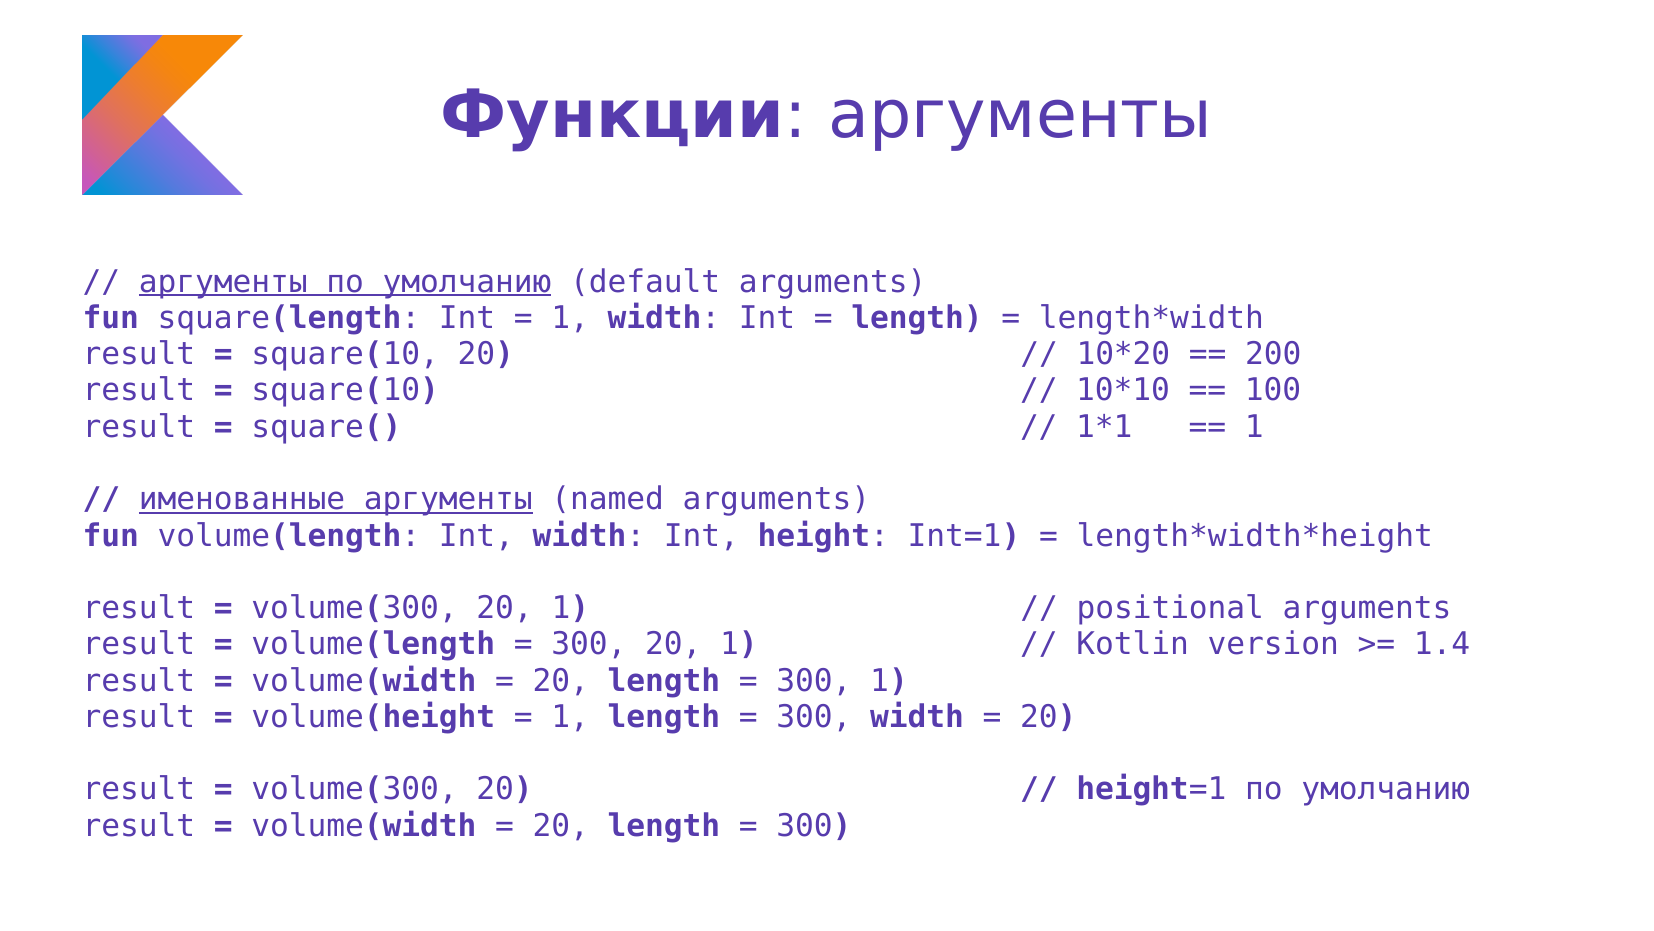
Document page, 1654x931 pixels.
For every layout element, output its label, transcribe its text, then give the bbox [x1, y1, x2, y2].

subtitle // аргументы по умолчанию (default arguments) fun square(length: Int = 1, width: Int = length) = length*width result = square(10, 20) // 10*20 == 200 result = square(10) // 10*10 == 100 result = square() // 1*1 == 1 // именованные аргументы (named arguments) fun volume(length: Int, width: Int, height: Int=1) = length*width*height result = volume(300, 20, 1) // positional arguments result = volume(length = 300, 20, 1) // Kotlin version >= 1.4 result = volume(width = 20, length = 300, 1) result = volume(height = 1, length = 300, width = 20) result = volume(300, 20) // height=1 по умолчанию result = volume(width = 20, length = 300) [82, 206, 1571, 900]
title Функции: аргументы [243, 37, 1571, 193]
picture [82, 35, 243, 195]
